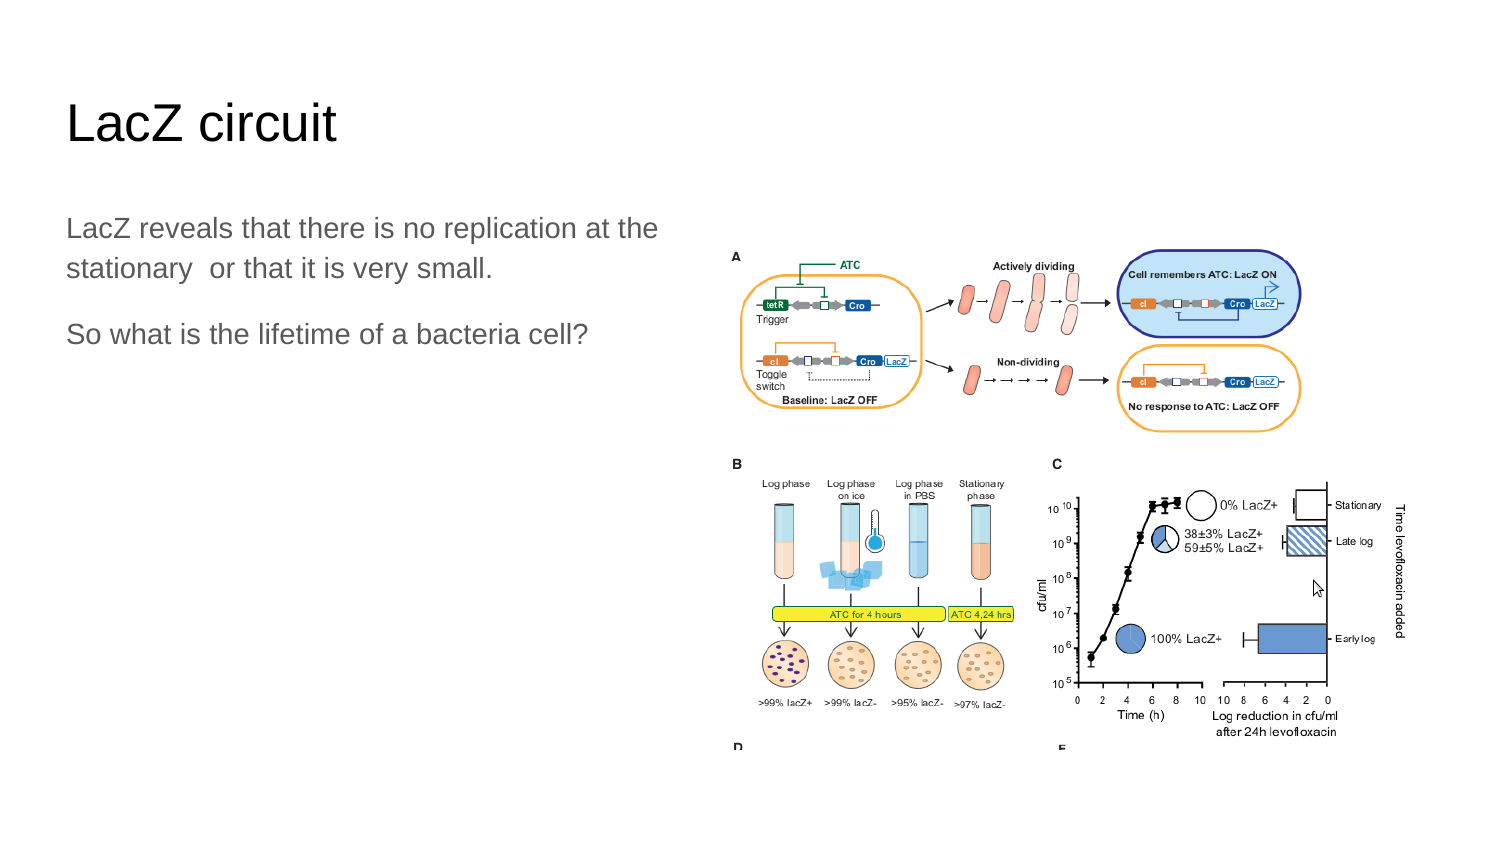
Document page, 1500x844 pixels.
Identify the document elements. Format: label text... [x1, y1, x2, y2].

list LacZ reveals that there is no replication at the stationary or that it is very small. So what is the lifetime of a bacteria cell? [51, 189, 708, 750]
picture [680, 225, 1449, 750]
title LacZ circuit [51, 72, 1449, 167]
